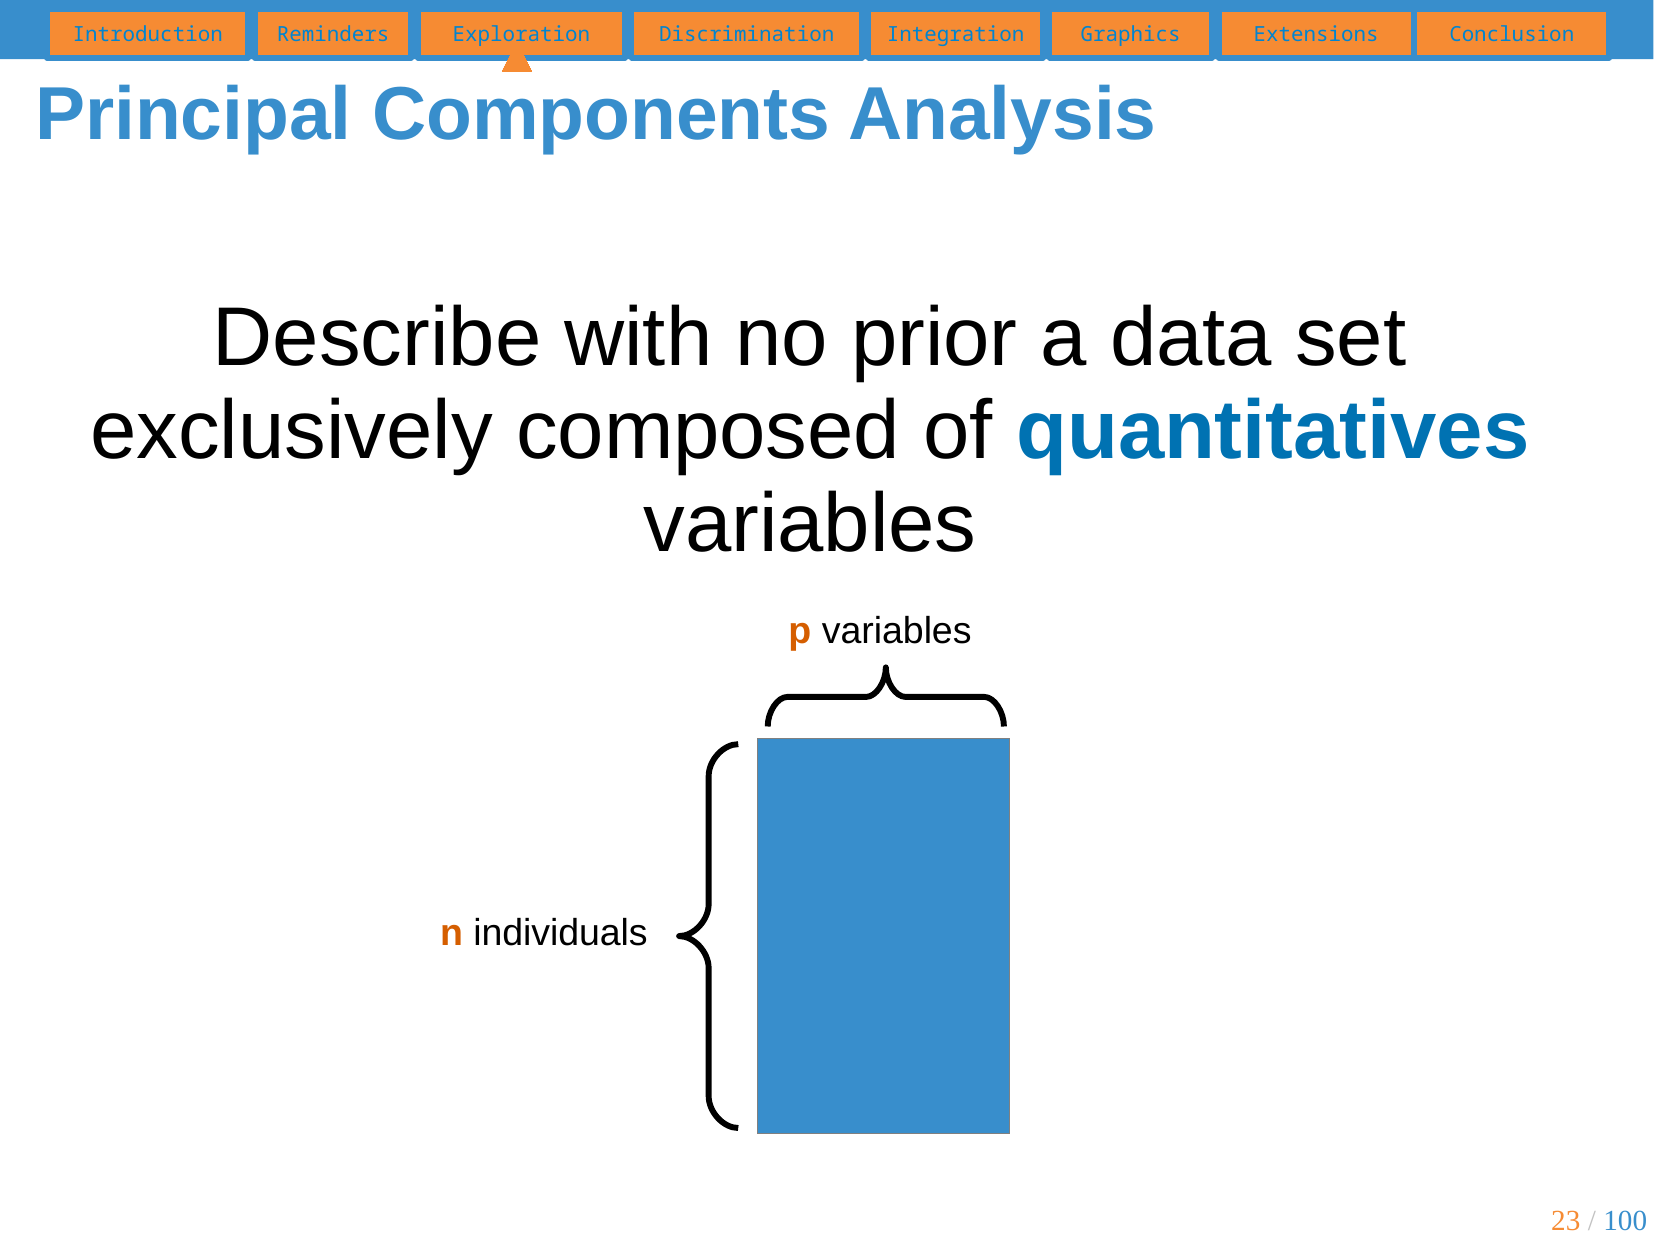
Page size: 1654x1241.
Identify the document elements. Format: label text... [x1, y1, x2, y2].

title Principal Components Analysis [35, 61, 1571, 166]
text_box p variables [773, 602, 993, 660]
text_box n individuals [425, 903, 674, 1003]
text_box [502, 41, 532, 72]
text_box [757, 738, 1010, 1134]
list Describe with no prior a data set exclusively composed of quantitatives variables [82, 290, 1538, 1010]
